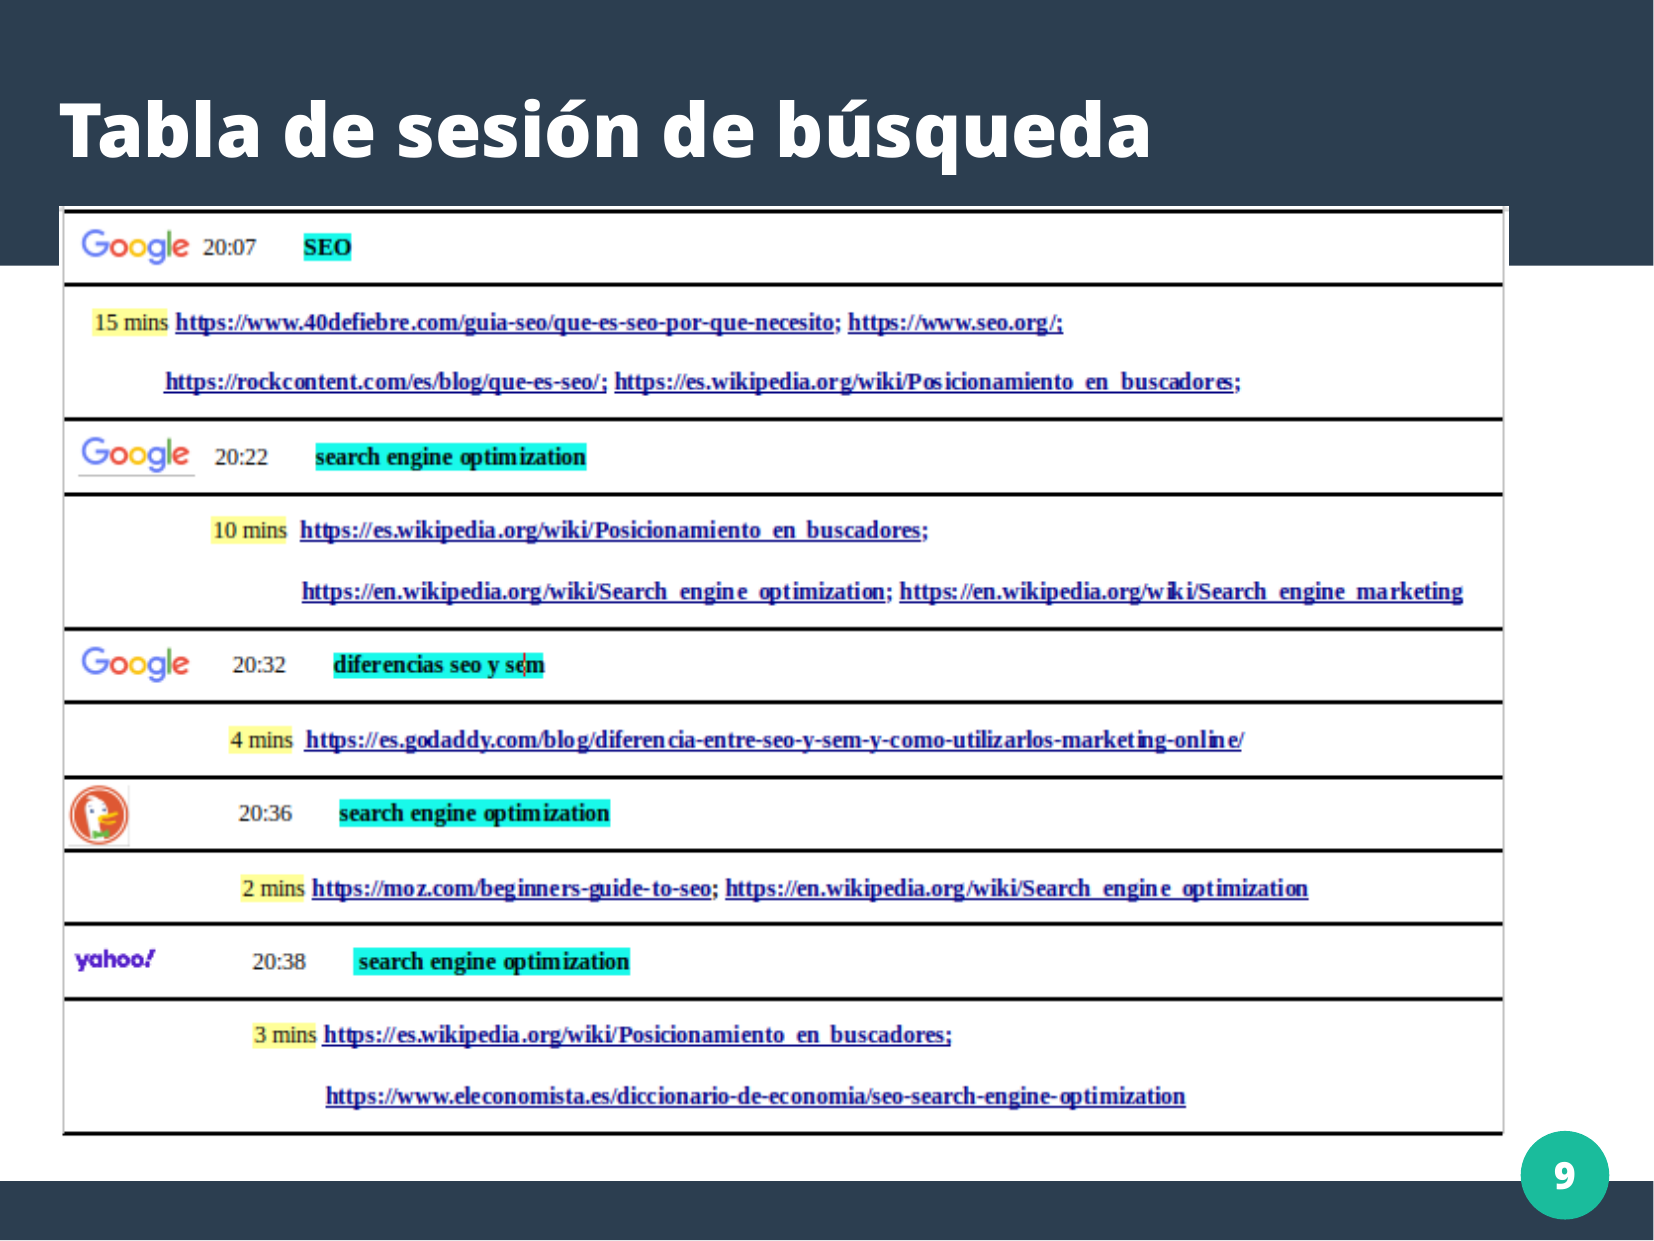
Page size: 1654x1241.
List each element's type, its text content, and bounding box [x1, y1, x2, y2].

title Tabla de sesión de búsqueda [59, 49, 1595, 207]
picture [59, 206, 1509, 1146]
